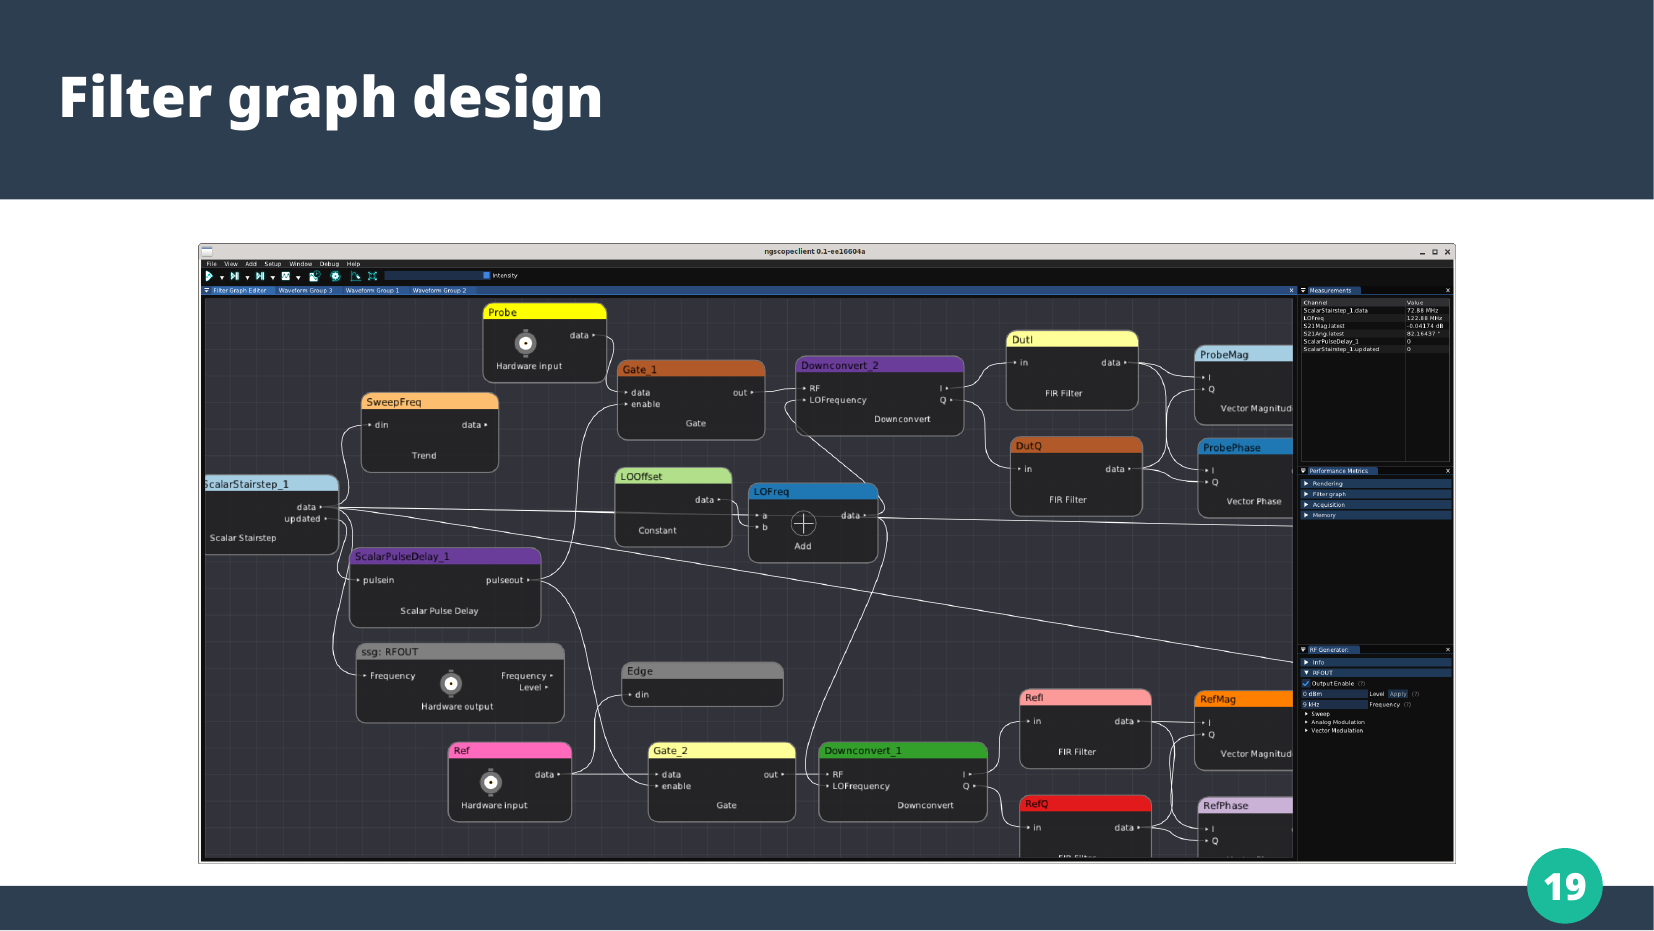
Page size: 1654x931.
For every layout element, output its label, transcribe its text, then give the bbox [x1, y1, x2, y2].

title Filter graph design [59, 37, 1595, 155]
picture [198, 243, 1456, 864]
